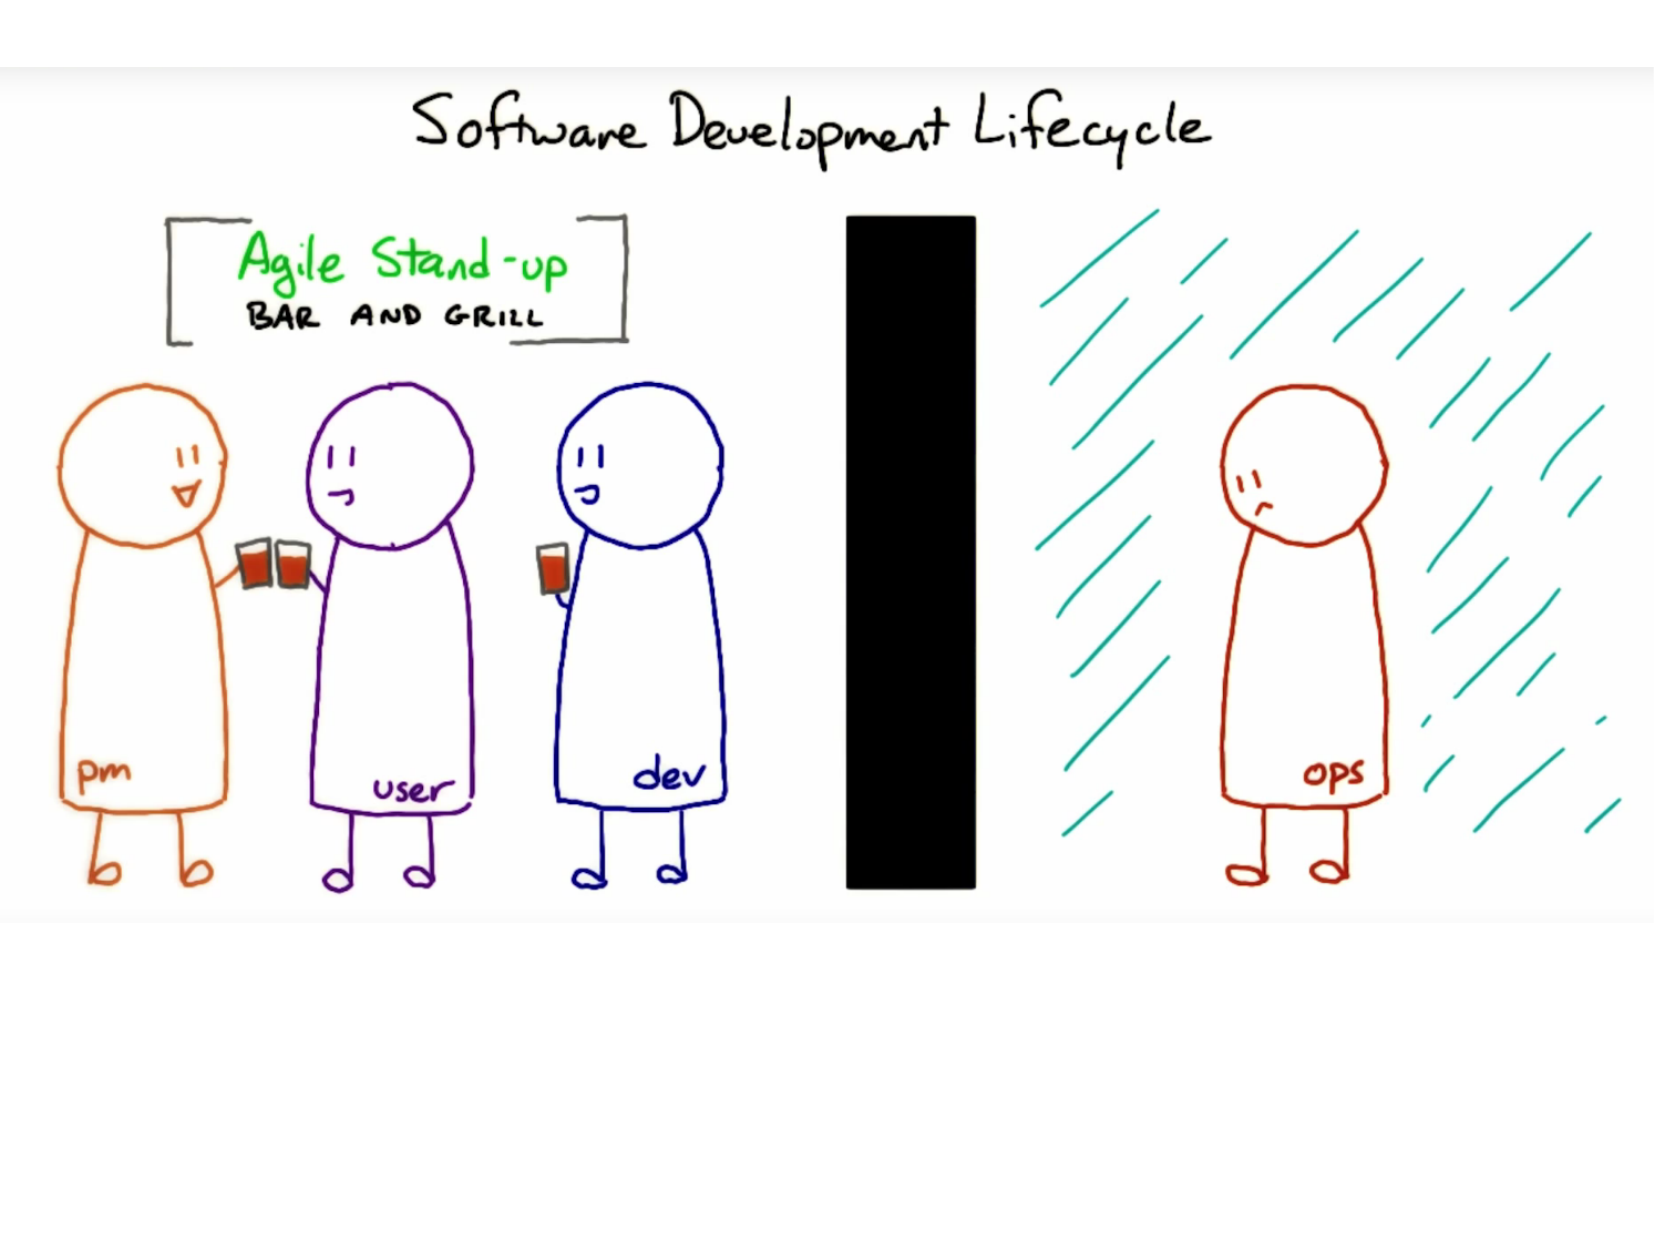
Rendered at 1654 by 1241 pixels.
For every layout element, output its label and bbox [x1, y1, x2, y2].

picture [0, 67, 1654, 923]
